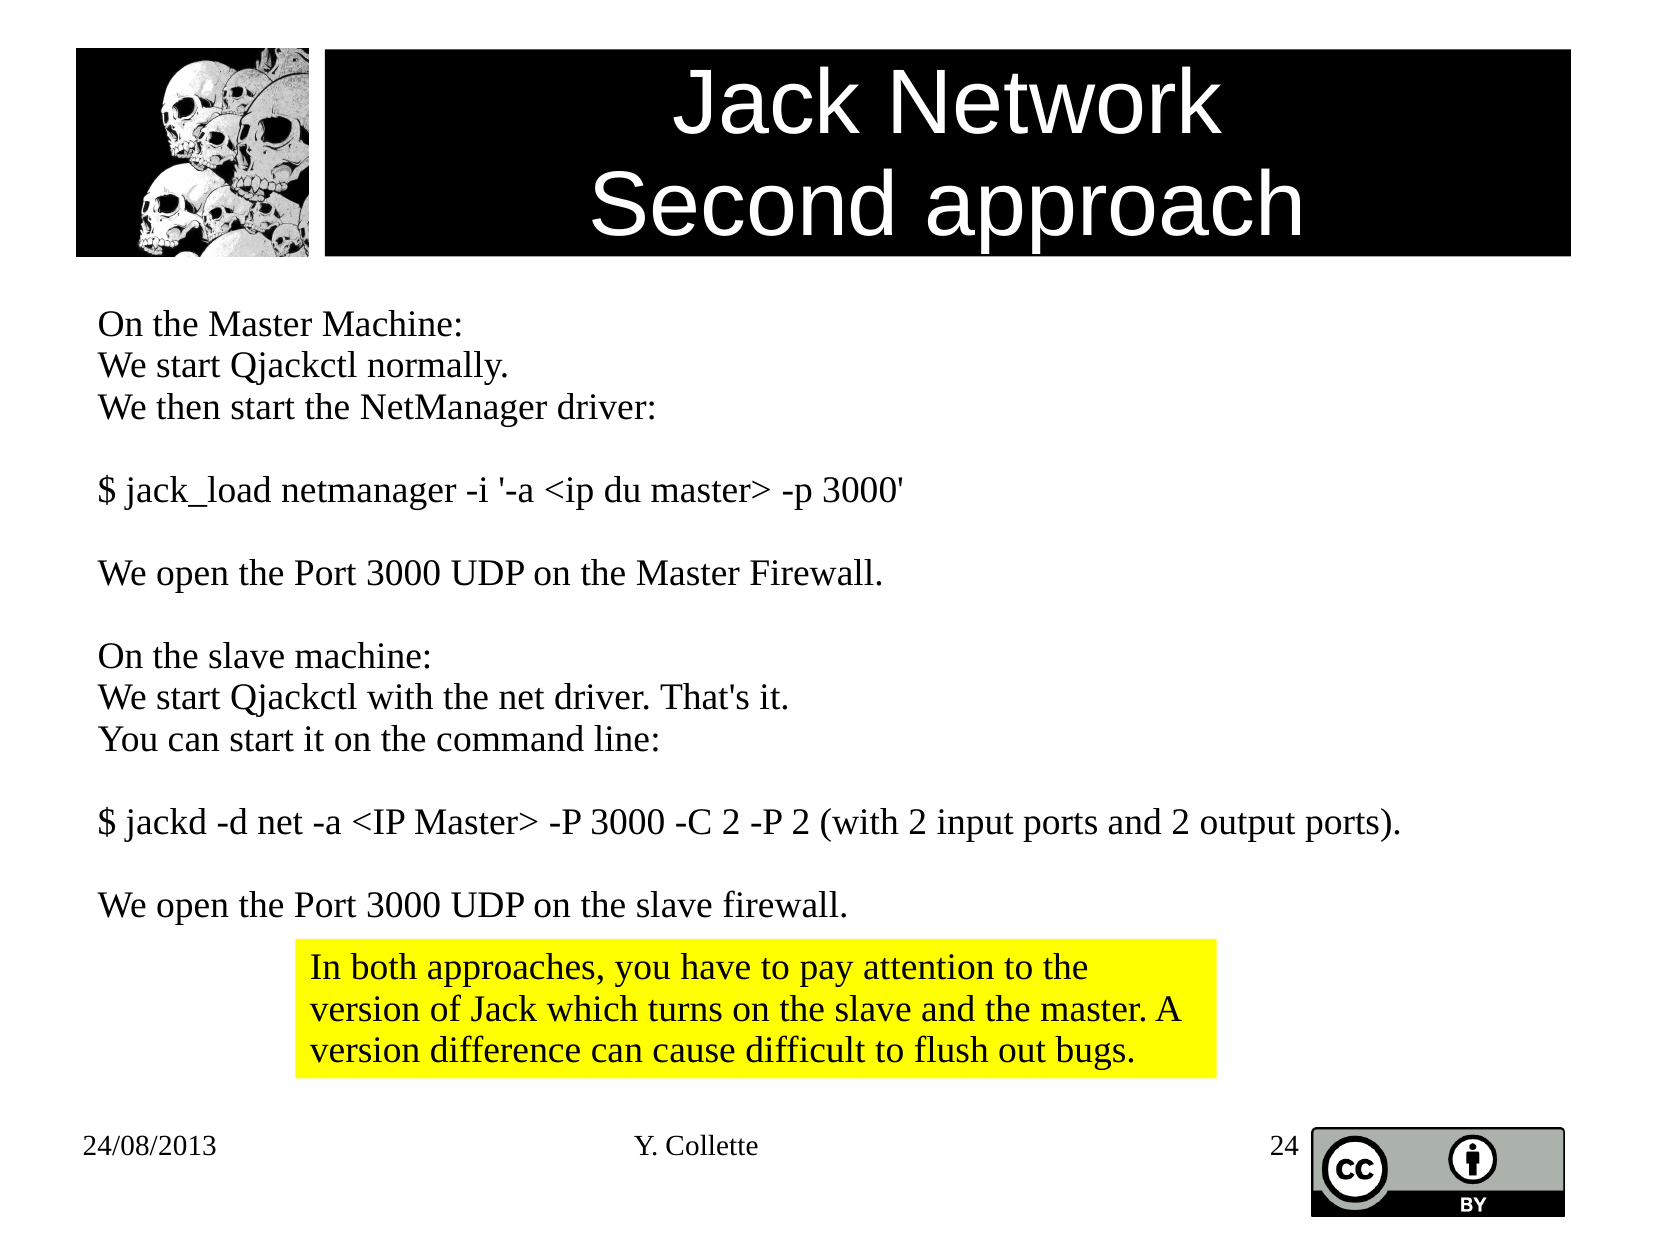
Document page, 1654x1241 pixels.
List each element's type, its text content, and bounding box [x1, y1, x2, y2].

title Jack Network Second approach [324, 49, 1571, 257]
picture [1311, 1127, 1565, 1217]
text_box In both approaches, you have to pay attention to the version of Jack which turns on the slave and the master. A version difference can cause difficult to flush out bugs. [295, 938, 1217, 1079]
text_box On the Master Machine: We start Qjackctl normally. We then start the NetManager driver: $ jack_load netmanager -i '-a <ip du master> -p 3000' We open the Port 3000 UDP on the Master Firewall. On the slave machine: We start Qjackctl with the net driver. That's it. You can start it on the command line: $ jackd -d net -a <IP Master> -P 3000 -C 2 -P 2 (with 2 input ports and 2 output ports). We open the Port 3000 UDP on the slave firewall. [82, 295, 1560, 933]
picture [76, 48, 309, 257]
